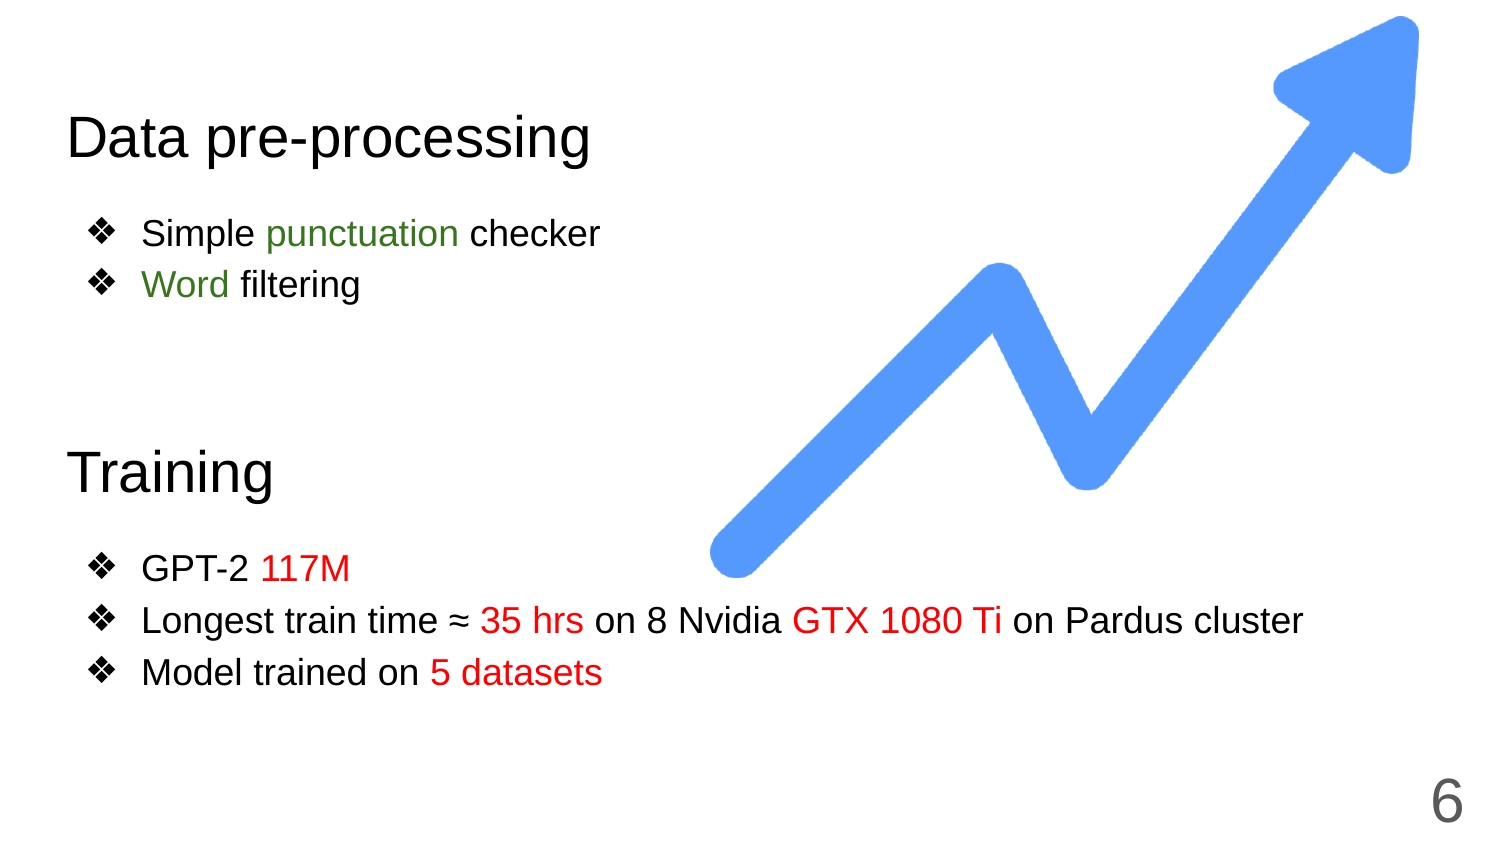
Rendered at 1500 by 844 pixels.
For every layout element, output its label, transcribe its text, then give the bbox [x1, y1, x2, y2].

picture [710, 16, 1419, 578]
slide_number 6 [1389, 764, 1480, 830]
list Data pre-processing Simple punctuation checker Word filtering Training GPT-2 117M Longest train time ≈ 35 hrs on 8 Nvidia GTX 1080 Ti on Pardus cluster Model trained on 5 datasets [51, 73, 1449, 634]
